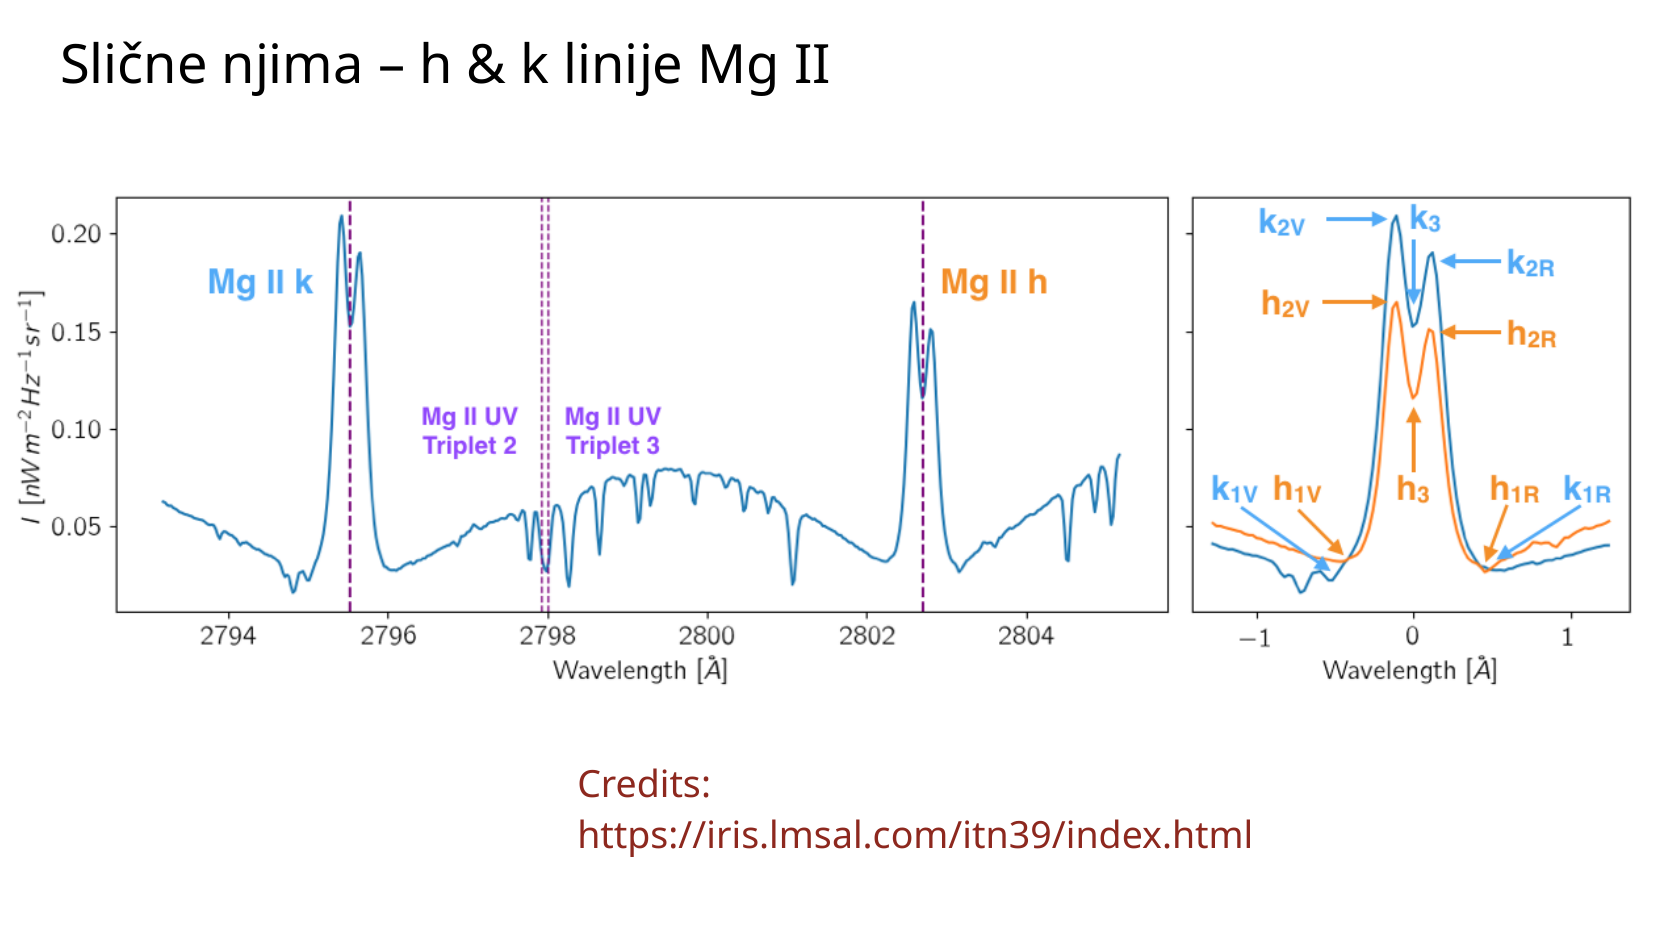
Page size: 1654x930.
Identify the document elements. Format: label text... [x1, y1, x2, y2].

picture [0, 187, 1651, 696]
text_box Credits: https://iris.lmsal.com/itn39/index.html [562, 750, 1313, 899]
title Slične njima – h & k linije Mg II [59, 13, 1648, 113]
